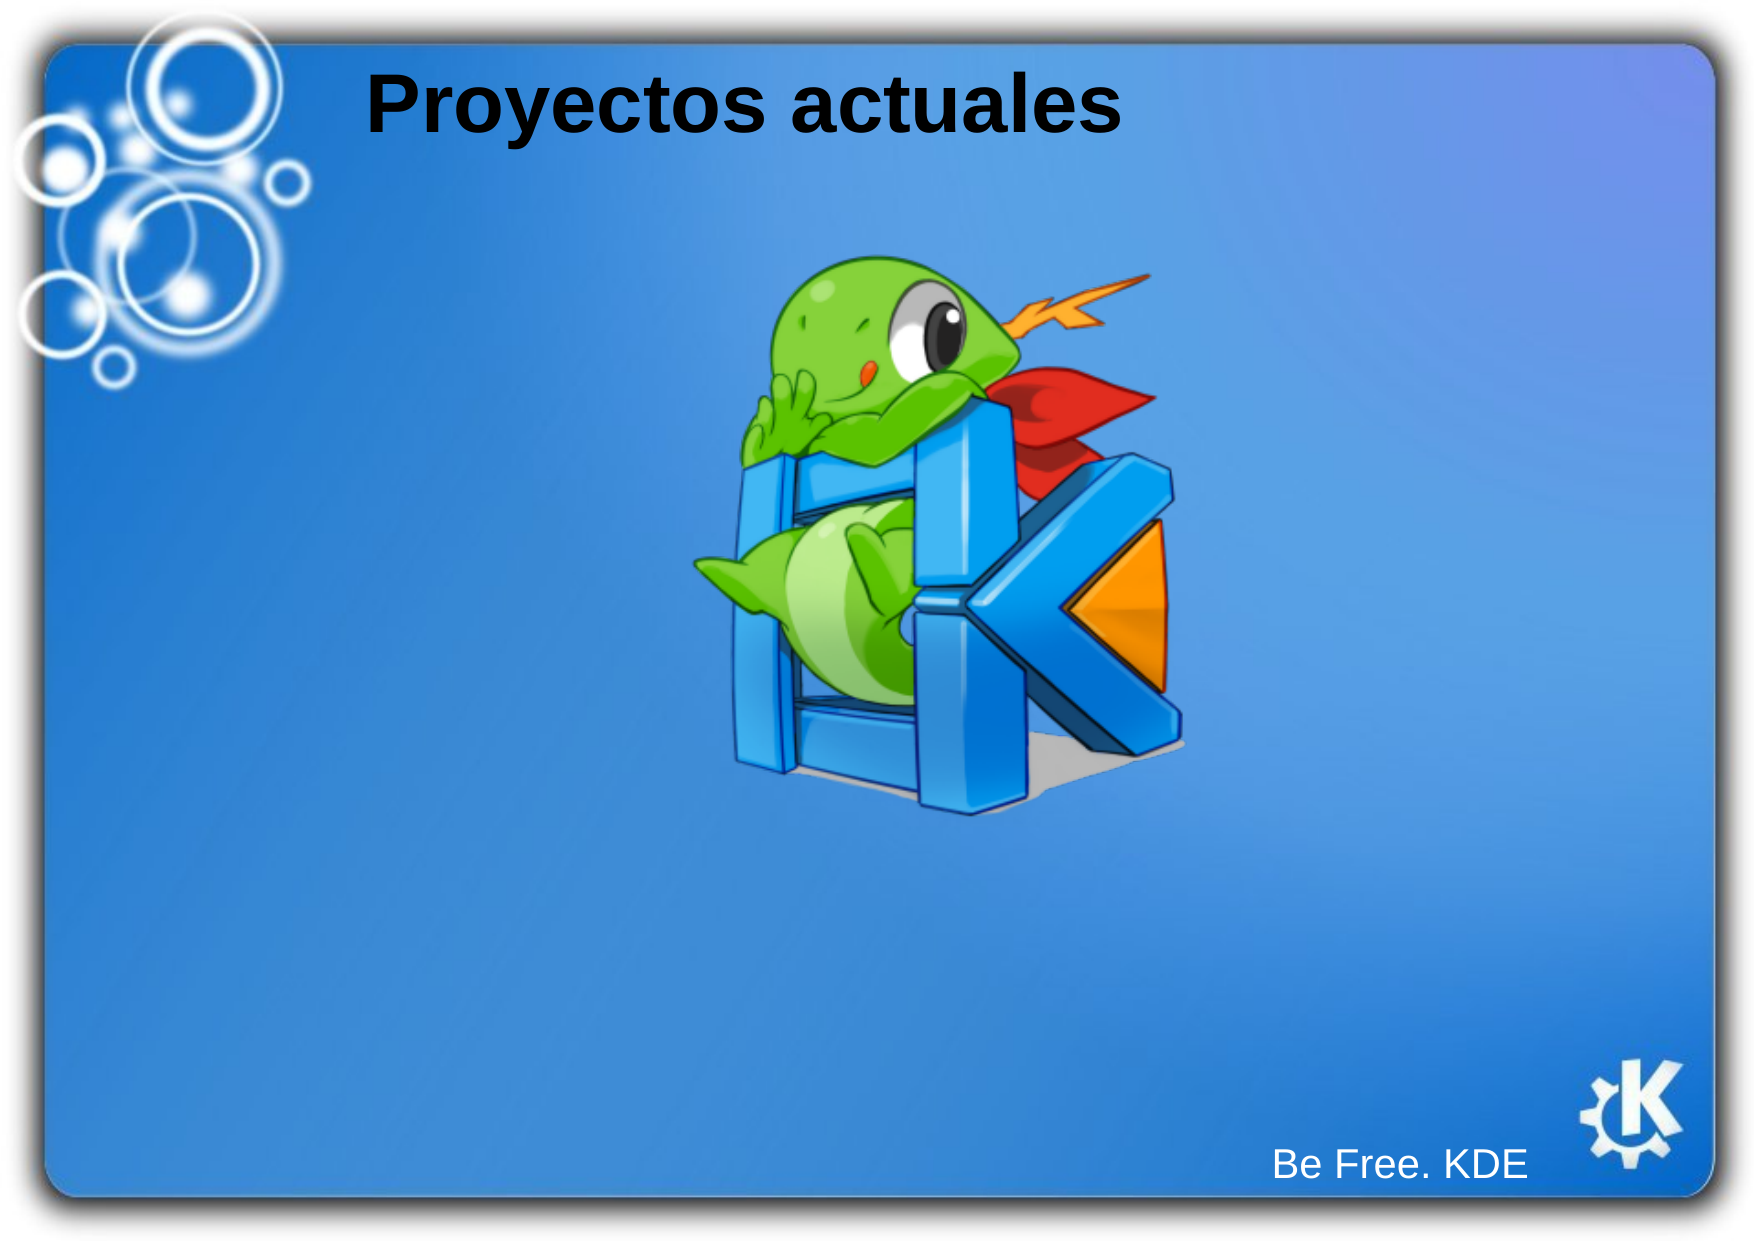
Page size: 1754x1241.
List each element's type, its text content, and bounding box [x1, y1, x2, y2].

picture [0, 0, 1754, 1241]
title Proyectos actuales [350, 49, 1649, 174]
